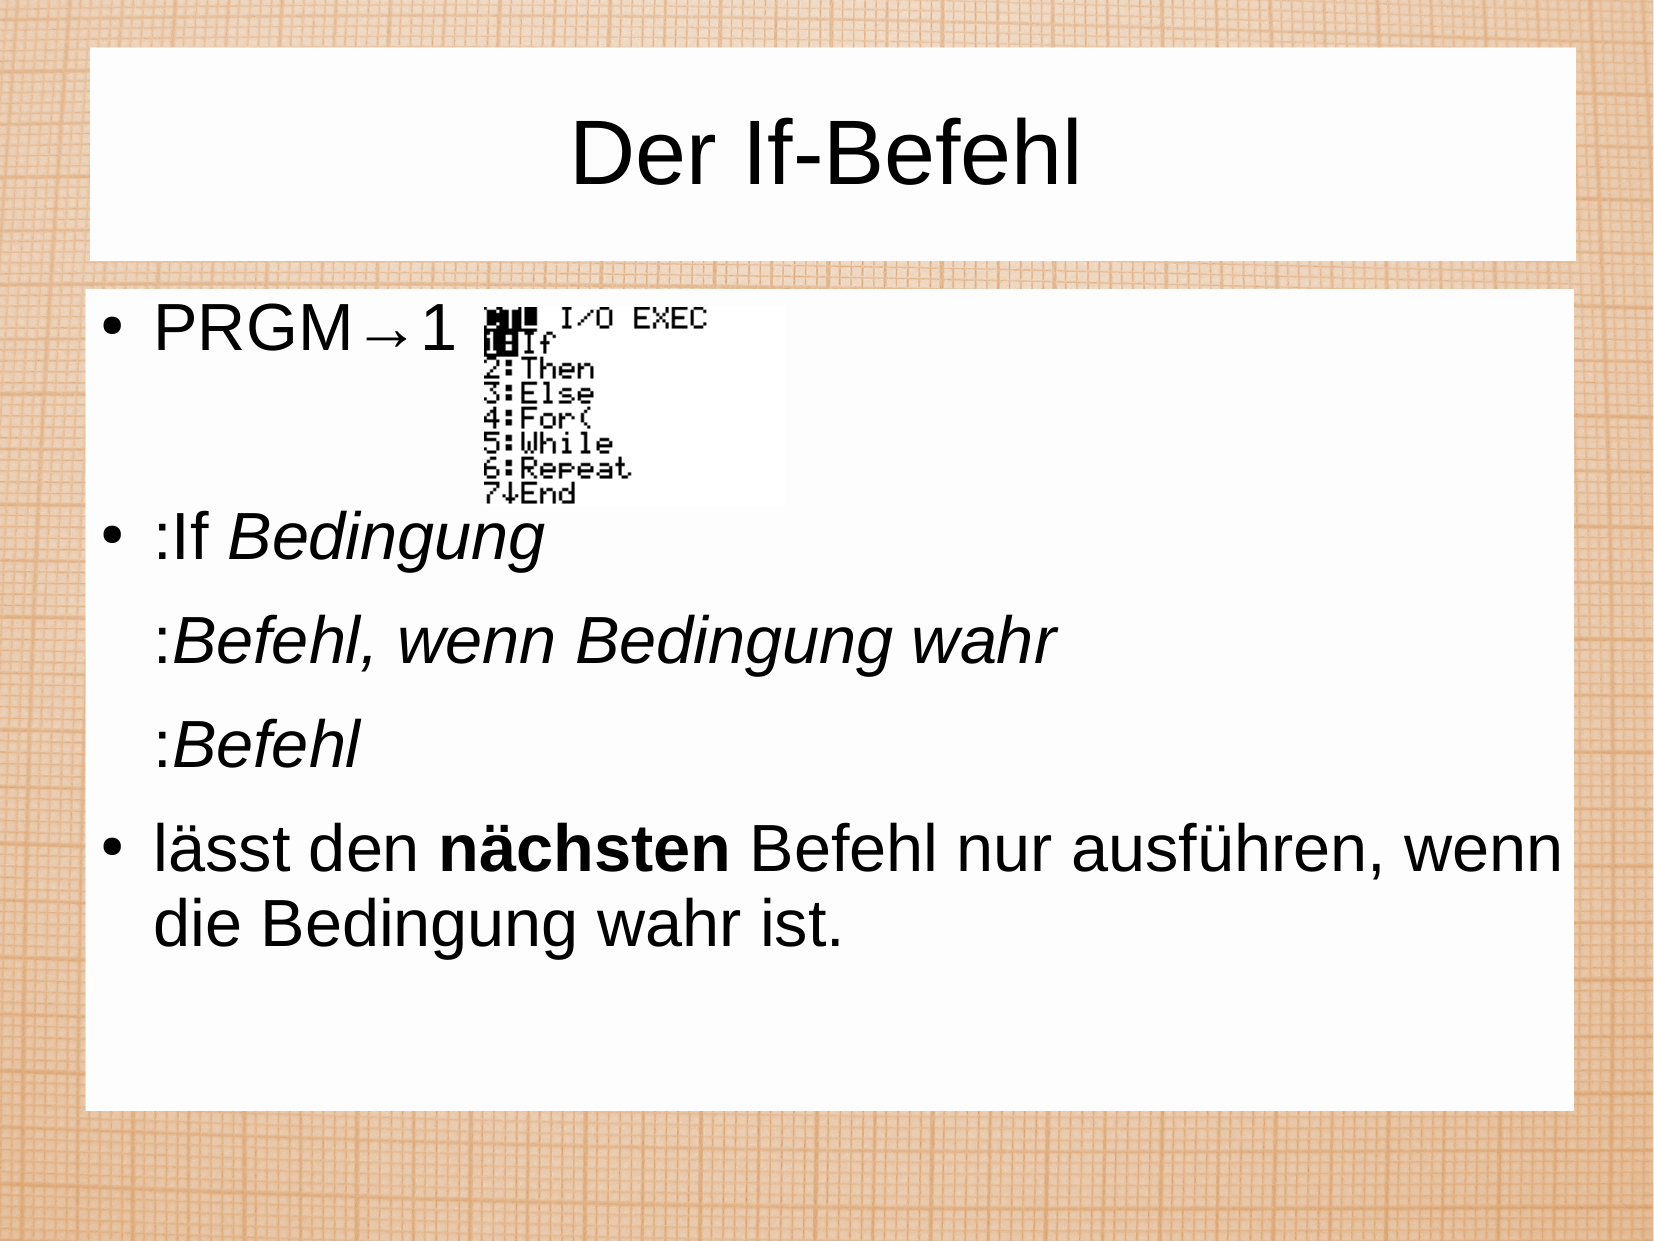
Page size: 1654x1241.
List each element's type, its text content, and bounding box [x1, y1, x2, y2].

picture [0, 0, 1654, 1241]
list PRGM→1 :If Bedingung :Befehl, wenn Bedingung wahr :Befehl lässt den nächsten Befehl nur ausführen, wenn die Bedingung wahr ist. [82, 290, 1571, 1109]
title Der If-Befehl [82, 49, 1571, 257]
